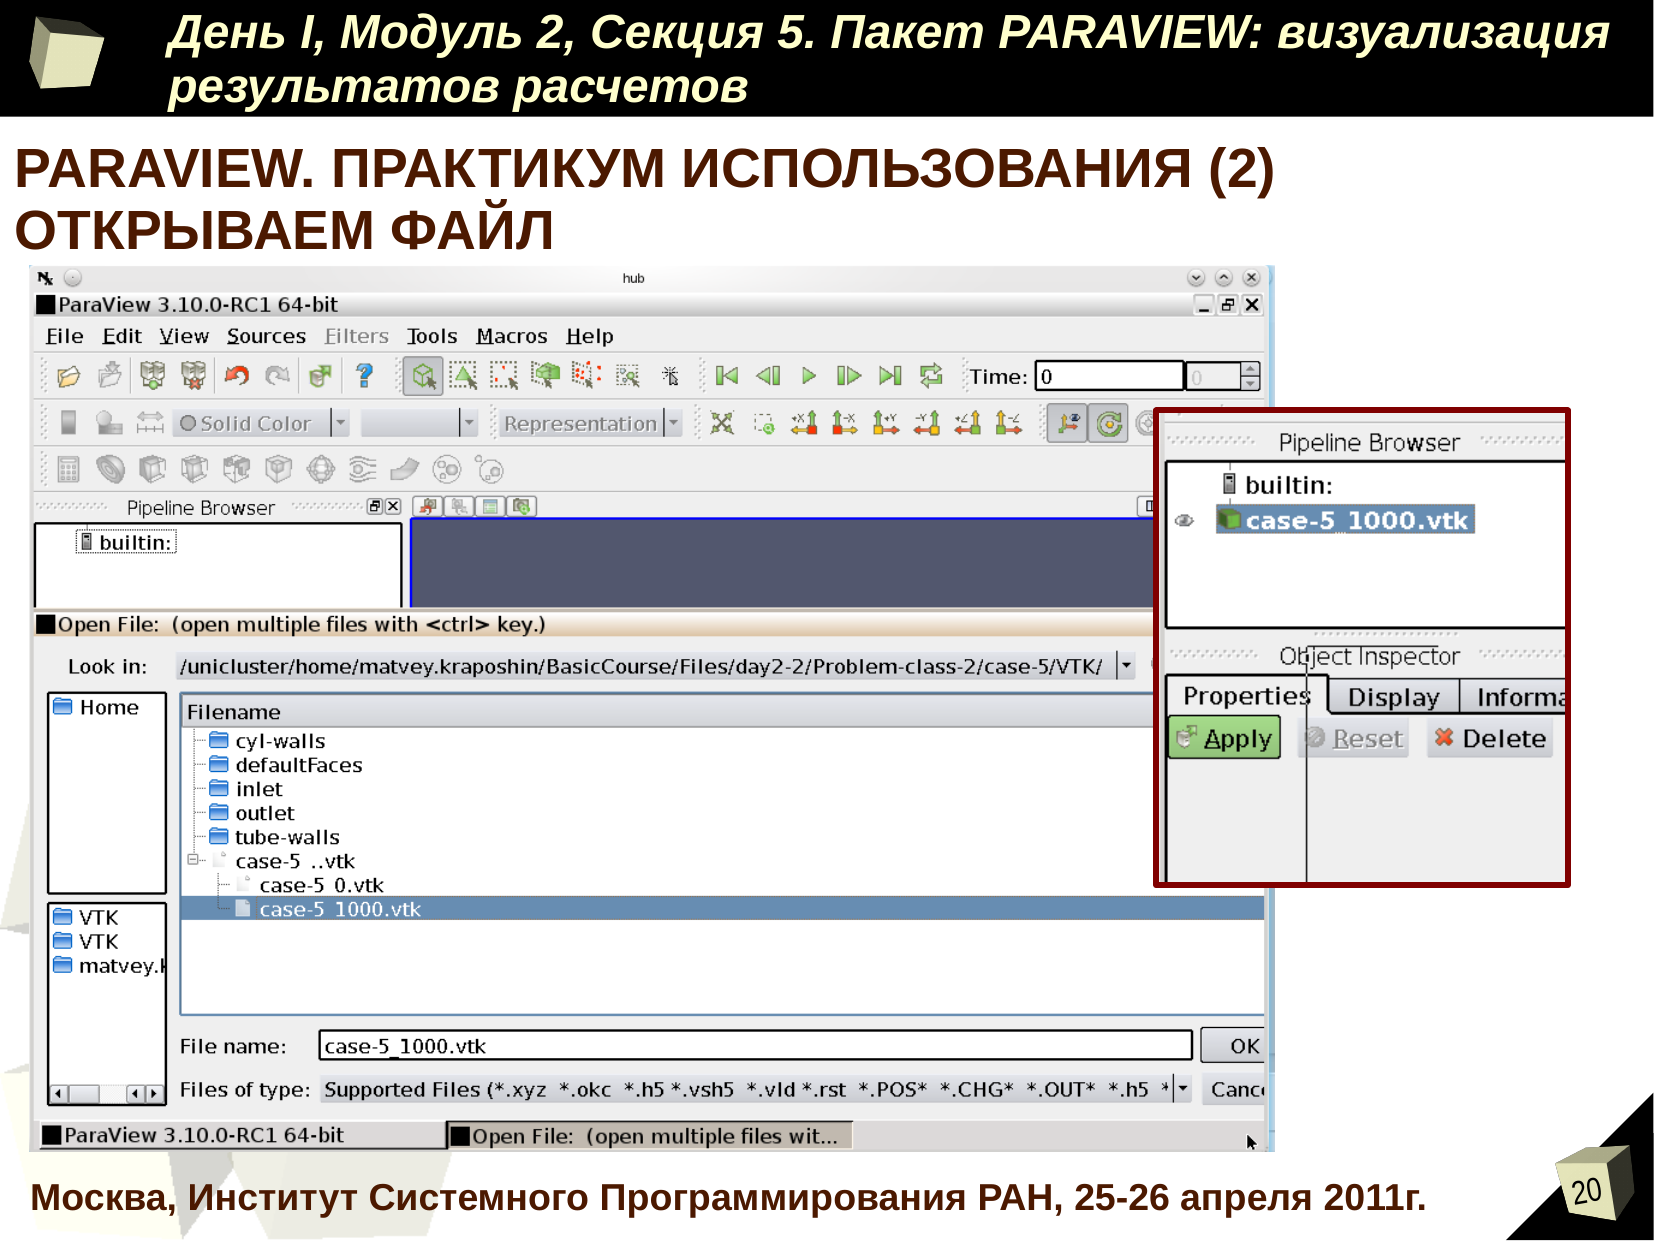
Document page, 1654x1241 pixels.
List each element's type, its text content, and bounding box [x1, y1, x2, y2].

picture [0, 265, 1275, 1241]
picture [1159, 413, 1565, 883]
text_box PARAVIEW. ПРАКТИКУМ ИСПОЛЬЗОВАНИЯ (2) ОТКРЫВАЕМ ФАЙЛ [0, 130, 1654, 269]
picture [464, 1193, 472, 1198]
